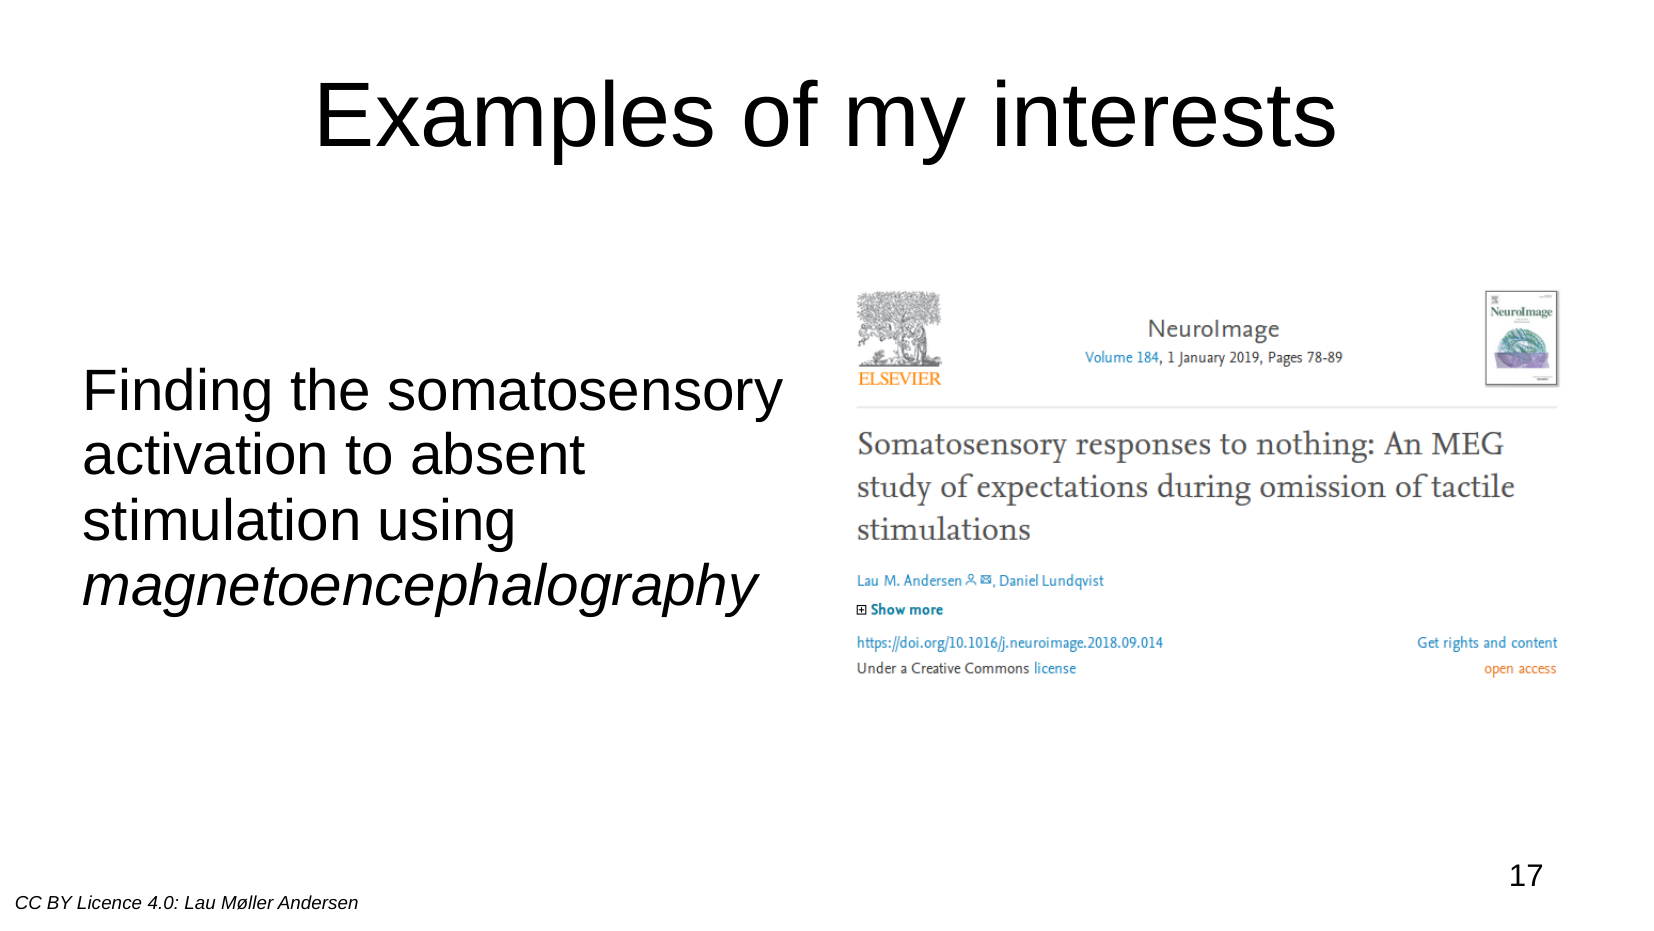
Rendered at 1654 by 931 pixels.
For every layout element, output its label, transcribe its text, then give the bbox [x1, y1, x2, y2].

picture [845, 277, 1572, 698]
text_box <nummer> [1494, 850, 1654, 921]
title Examples of my interests [82, 37, 1571, 193]
text_box CC BY Licence 4.0: Lau Møller Andersen [0, 885, 387, 921]
list Finding the somatosensory activation to absent stimulation using magnetoencephalography [82, 217, 809, 758]
